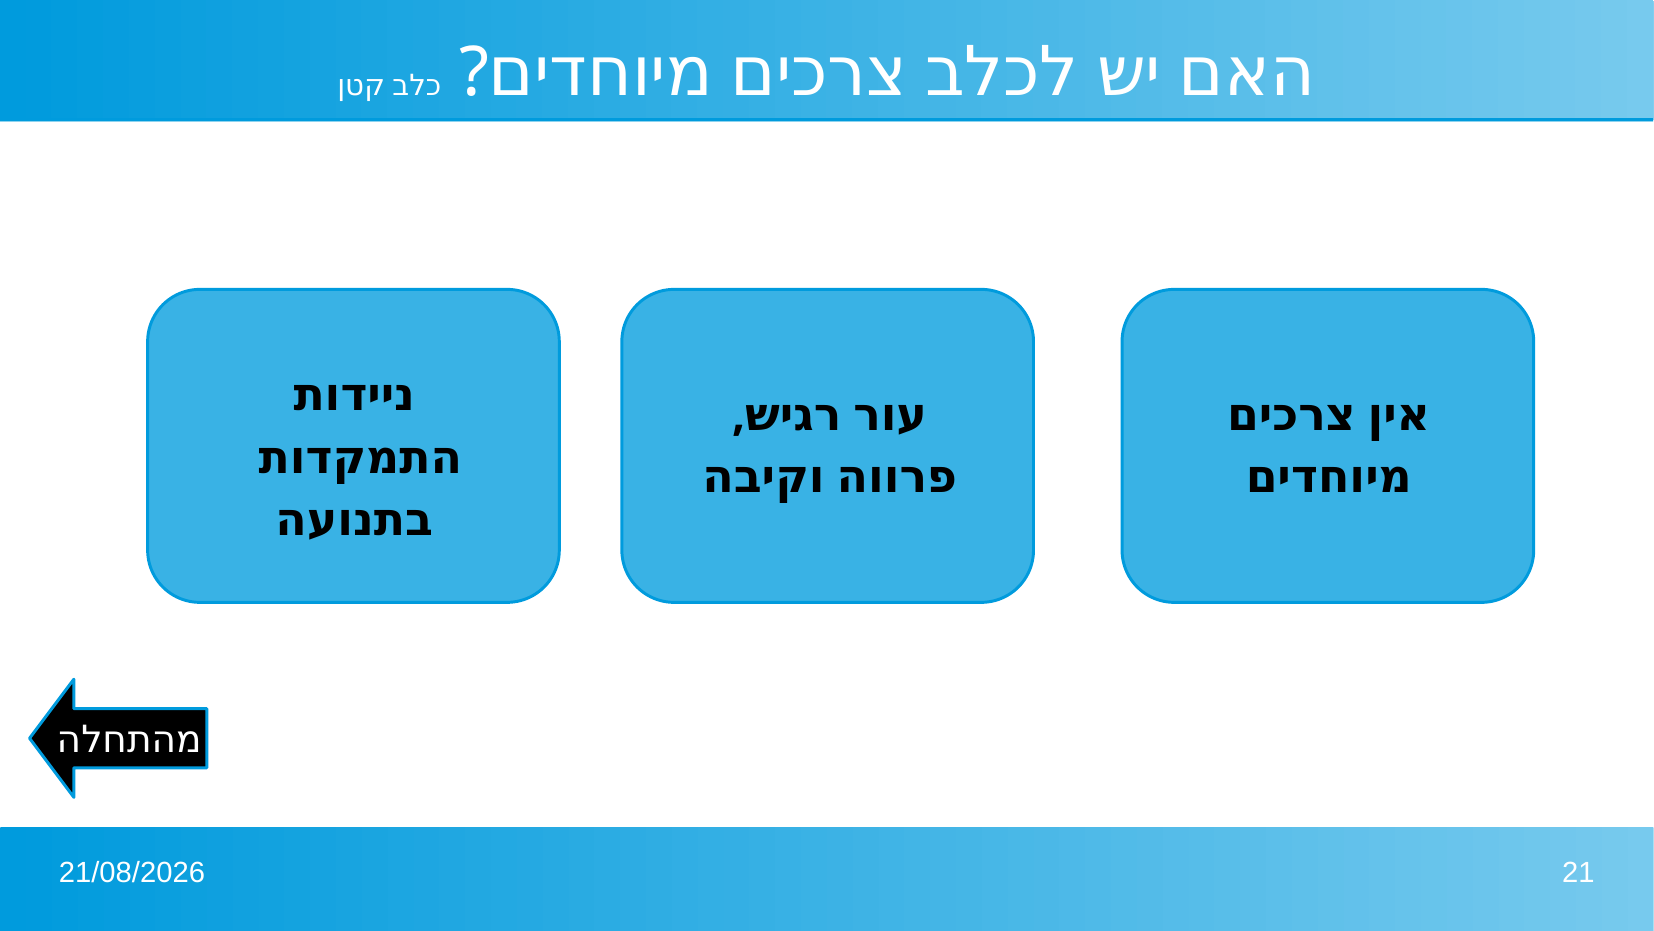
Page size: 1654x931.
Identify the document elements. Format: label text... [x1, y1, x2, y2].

text_box מהתחלה [29, 679, 207, 798]
text_box ניידות התמקדות בתנועה [206, 354, 502, 557]
text_box עור רגיש, פרווה וקיבה [667, 373, 993, 514]
text_box [147, 289, 560, 603]
text_box אין צרכים מיוחדים [1181, 373, 1477, 514]
text_box [621, 289, 1034, 603]
title האם יש לכלב צרכים מיוחדים? כלב קטן [59, 21, 1595, 116]
text_box [1122, 289, 1534, 603]
